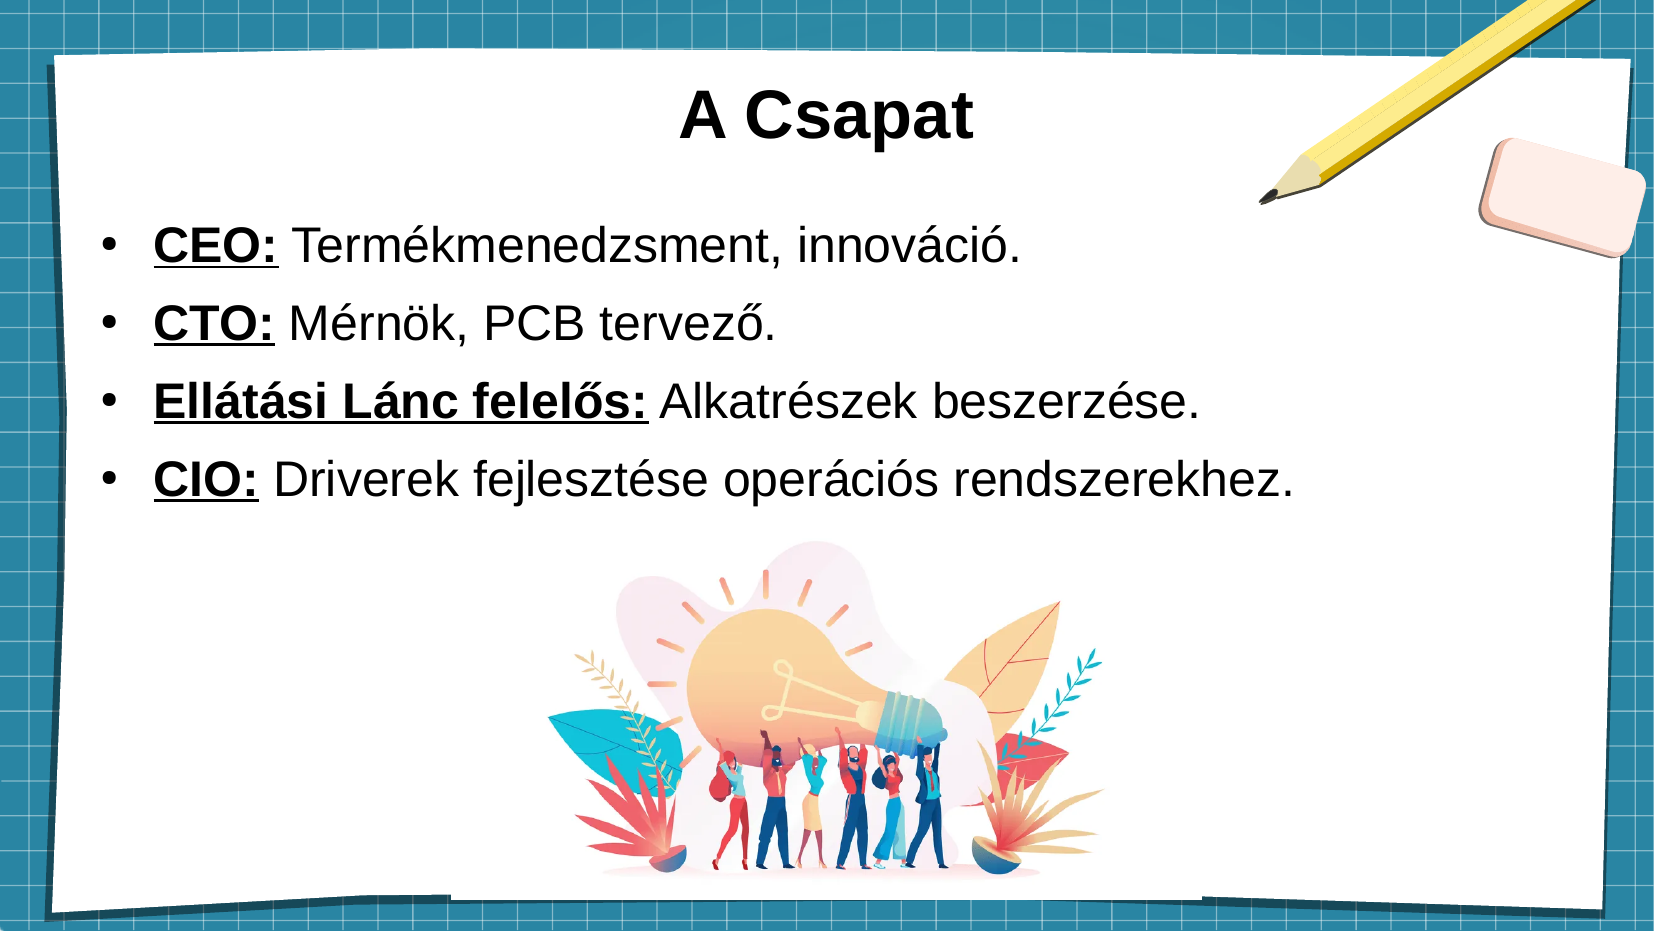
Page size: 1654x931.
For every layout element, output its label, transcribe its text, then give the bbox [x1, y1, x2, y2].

title A Csapat [82, 37, 1571, 193]
list CEO: Termékmenedzsment, innováció. CTO: Mérnök, PCB tervező. Ellátási Lánc felelős: Alkatrészek beszerzése. CIO: Driverek fejlesztése operációs rendszerekhez. [82, 217, 1571, 758]
picture [451, 524, 1202, 901]
